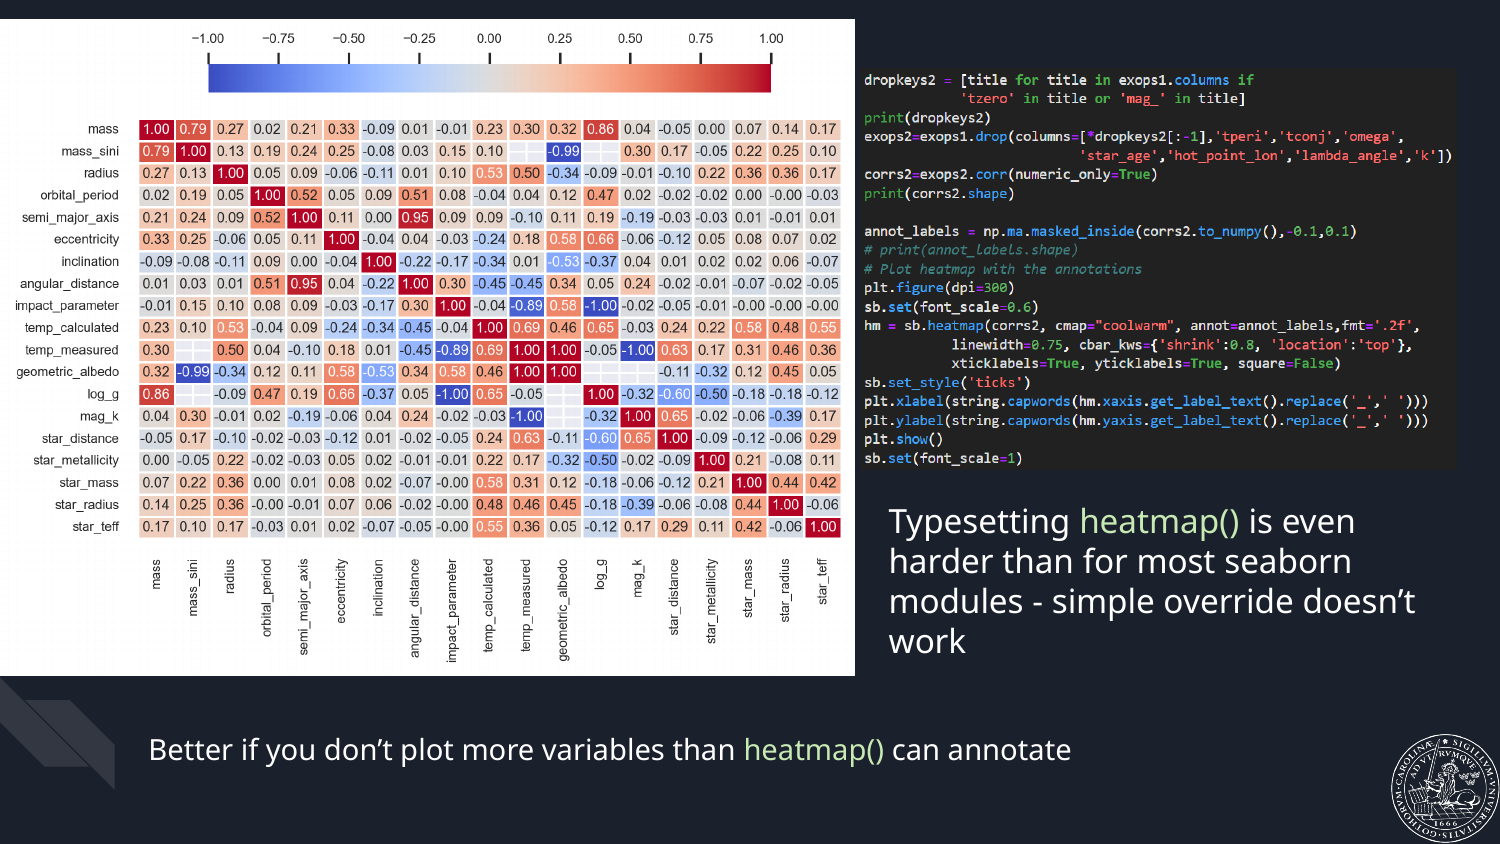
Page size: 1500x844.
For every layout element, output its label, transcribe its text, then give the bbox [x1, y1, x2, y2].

picture [860, 68, 1457, 470]
text_box Typesetting heatmap() is even harder than for most seaborn modules - simple override doesn’t work [873, 485, 1444, 637]
picture [0, 19, 855, 676]
list Better if you don’t plot more variables than heatmap() can annotate [133, 706, 1272, 793]
picture [1382, 724, 1500, 844]
